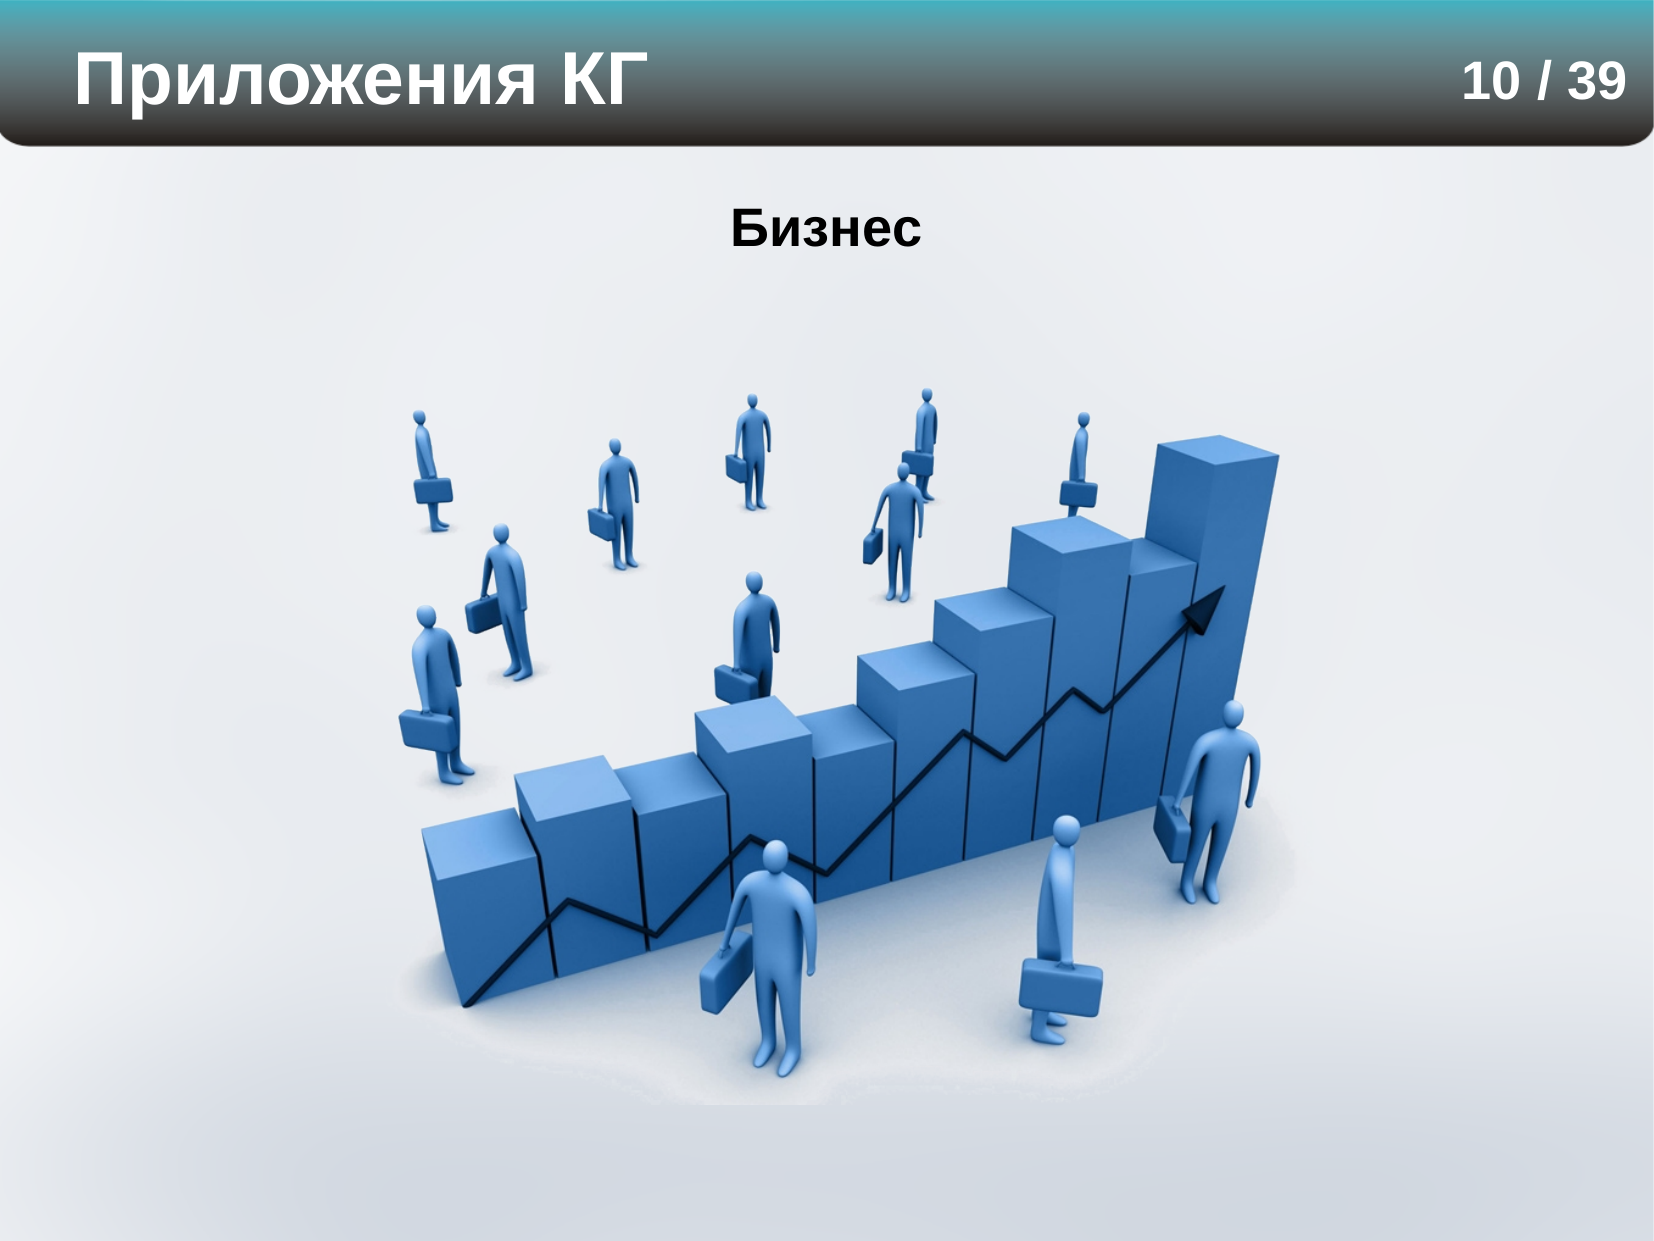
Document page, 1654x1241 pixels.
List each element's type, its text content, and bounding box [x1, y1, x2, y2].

text_box Бизнес [0, 190, 1654, 266]
text_box Приложения КГ [59, 29, 1241, 129]
picture [0, 266, 1654, 1241]
picture [0, 0, 1654, 190]
text_box <номер> / 39 [1446, 42, 1654, 179]
